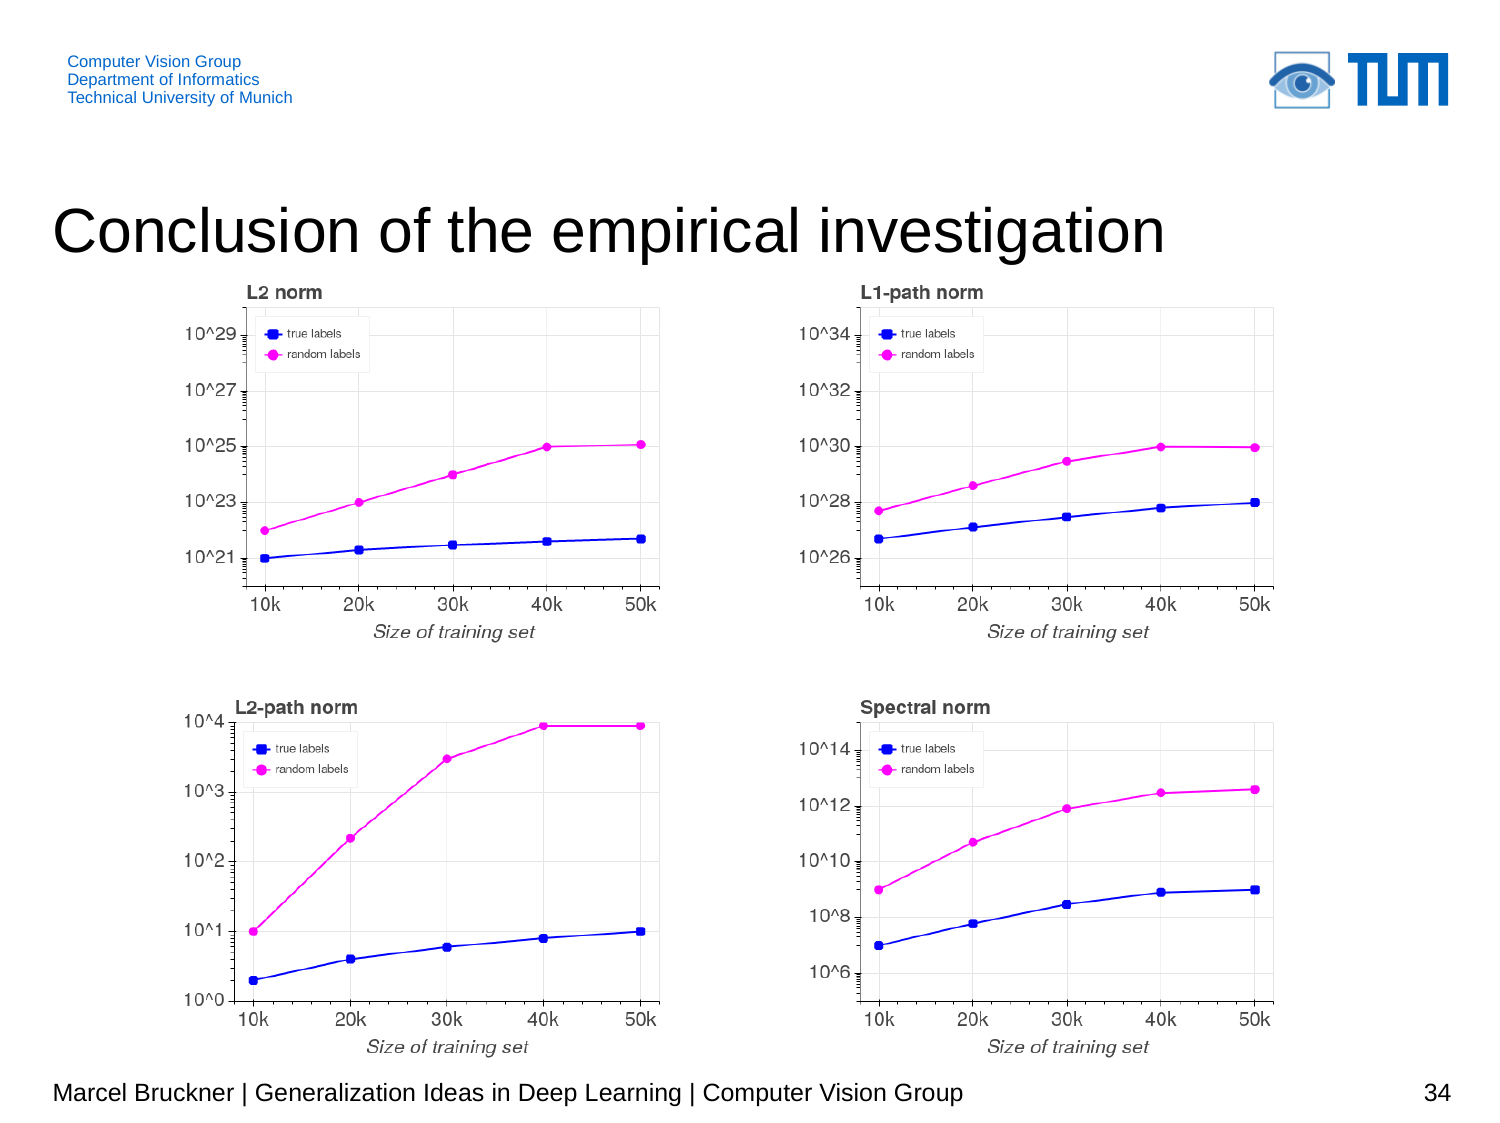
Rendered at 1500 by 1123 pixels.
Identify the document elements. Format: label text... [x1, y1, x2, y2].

picture [177, 271, 686, 646]
picture [791, 686, 1300, 1061]
title Conclusion of the empirical investigation [52, 195, 1453, 266]
picture [177, 686, 686, 1061]
picture [791, 271, 1300, 646]
picture [1269, 47, 1335, 113]
